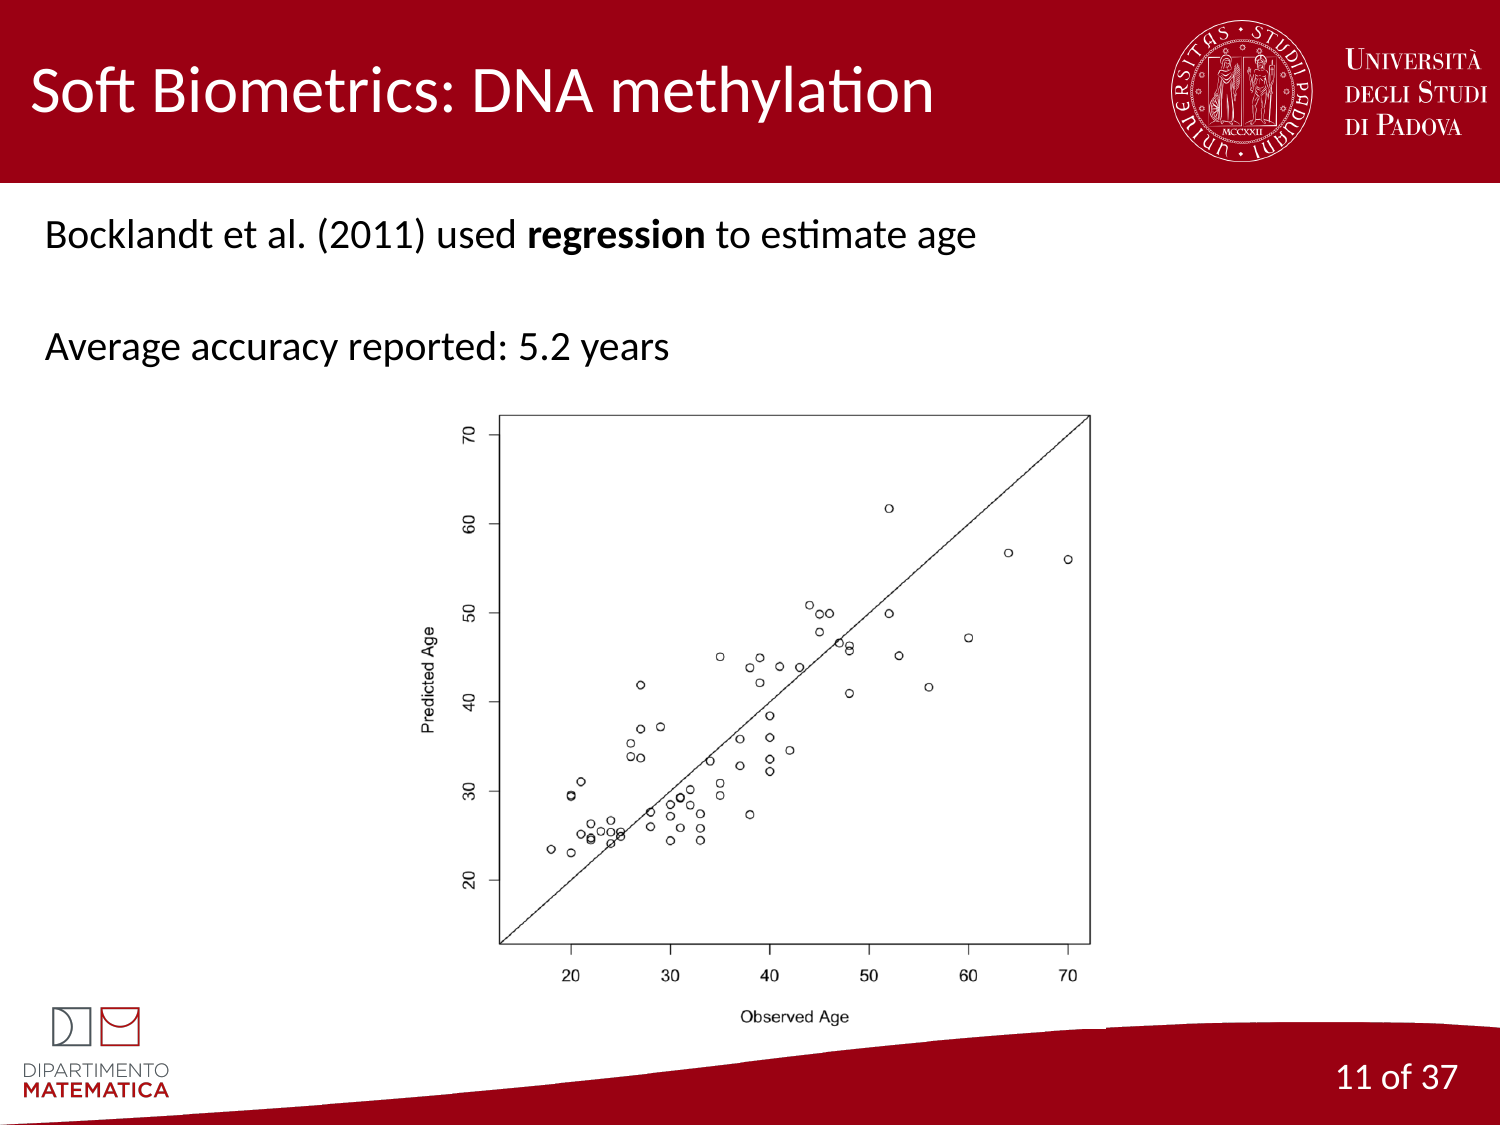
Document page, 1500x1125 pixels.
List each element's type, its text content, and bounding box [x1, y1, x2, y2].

slide_number <number> of 37 [1136, 1044, 1474, 1104]
text_box Bocklandt et al. (2011) used regression to estimate age [30, 210, 1261, 321]
picture [0, 397, 1500, 1125]
picture [1171, 20, 1487, 162]
text_box Average accuracy reported: 5.2 years [30, 321, 1261, 451]
title Soft Biometrics: DNA methylation [0, 0, 1159, 183]
